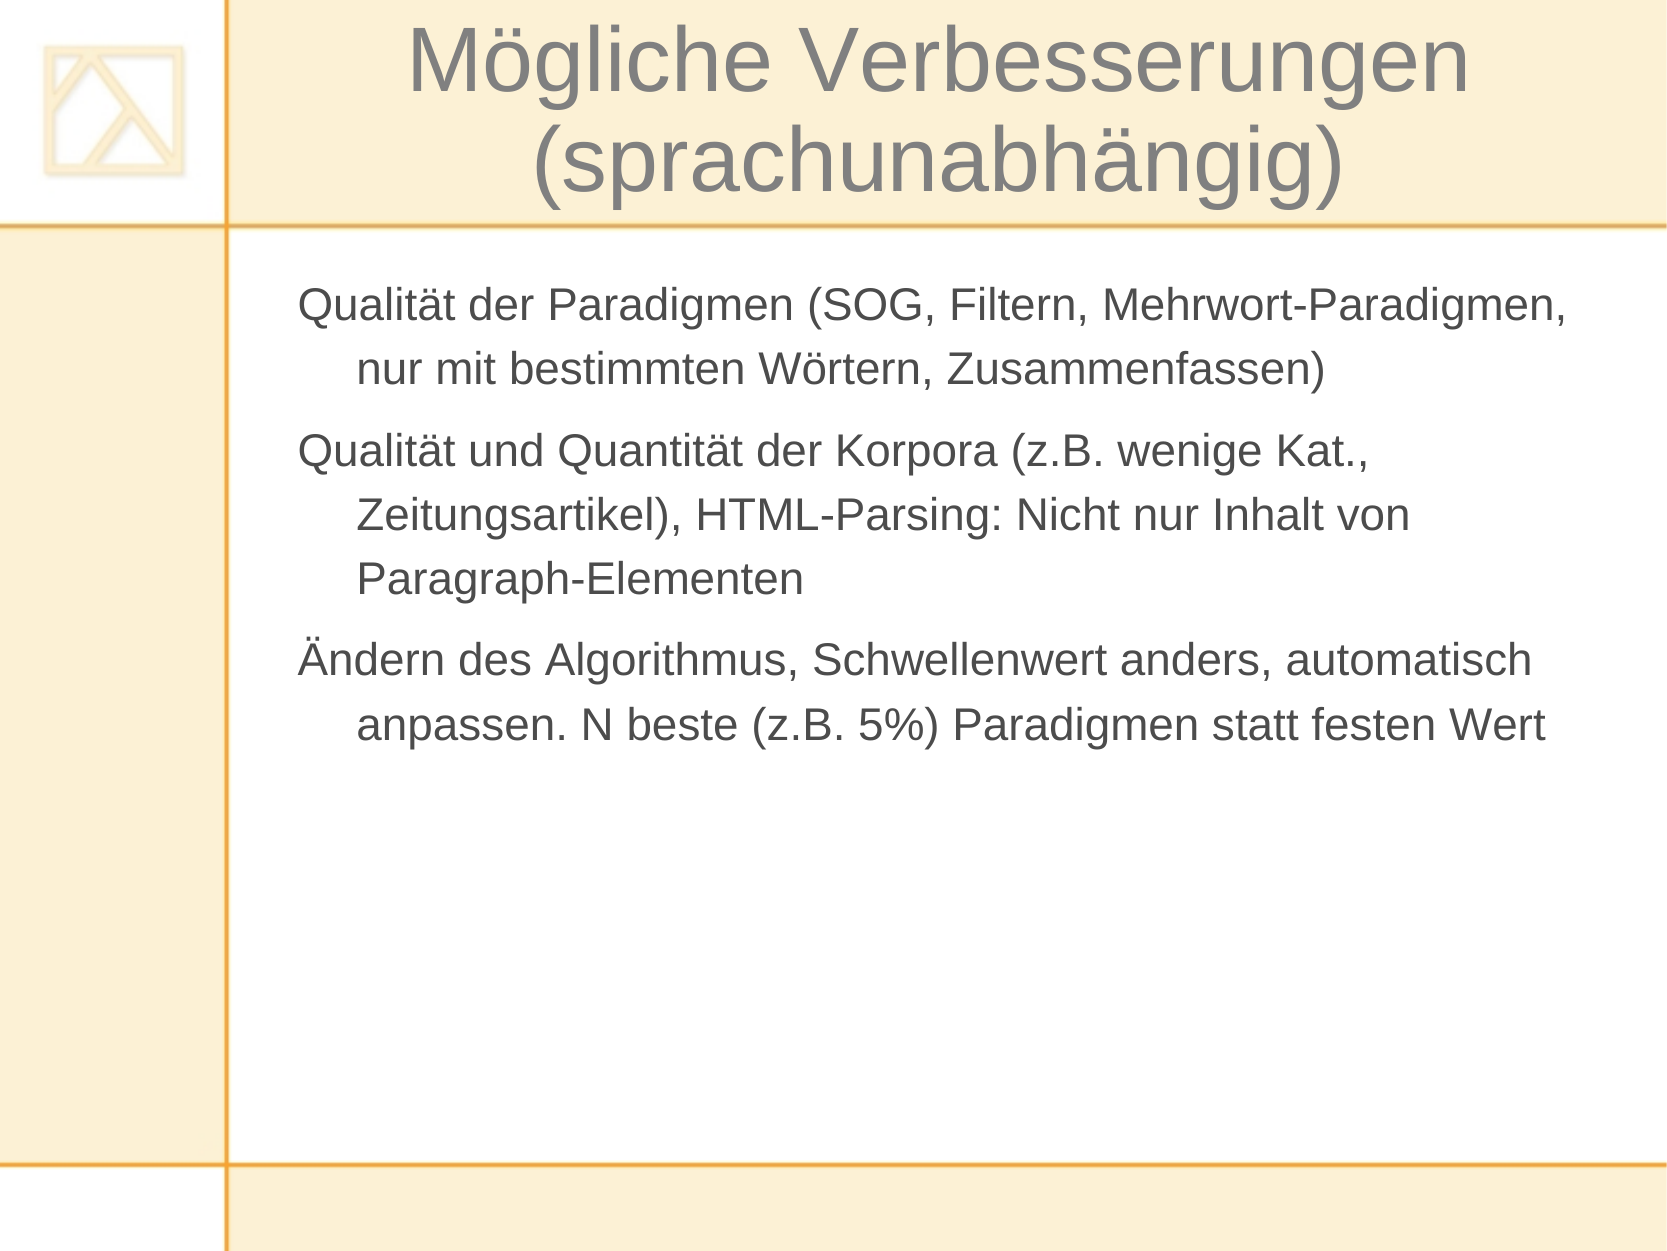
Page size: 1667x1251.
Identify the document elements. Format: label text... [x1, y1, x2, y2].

list Qualität der Paradigmen (SOG, Filtern, Mehrwort-Paradigmen, nur mit bestimmten Wörtern, Zusammenfassen) Qualität und Quantität der Korpora (z.B. wenige Kat., Zeitungsartikel), HTML-Parsing: Nicht nur Inhalt von Paragraph-Elementen Ändern des Algorithmus, Schwellenwert anders, automatisch anpassen. N beste (z.B. 5%) Paradigmen statt festen Wert [268, 265, 1611, 739]
title Mögliche Verbesserungen (sprachunabhängig) [268, 6, 1611, 216]
picture [0, 0, 1667, 1251]
